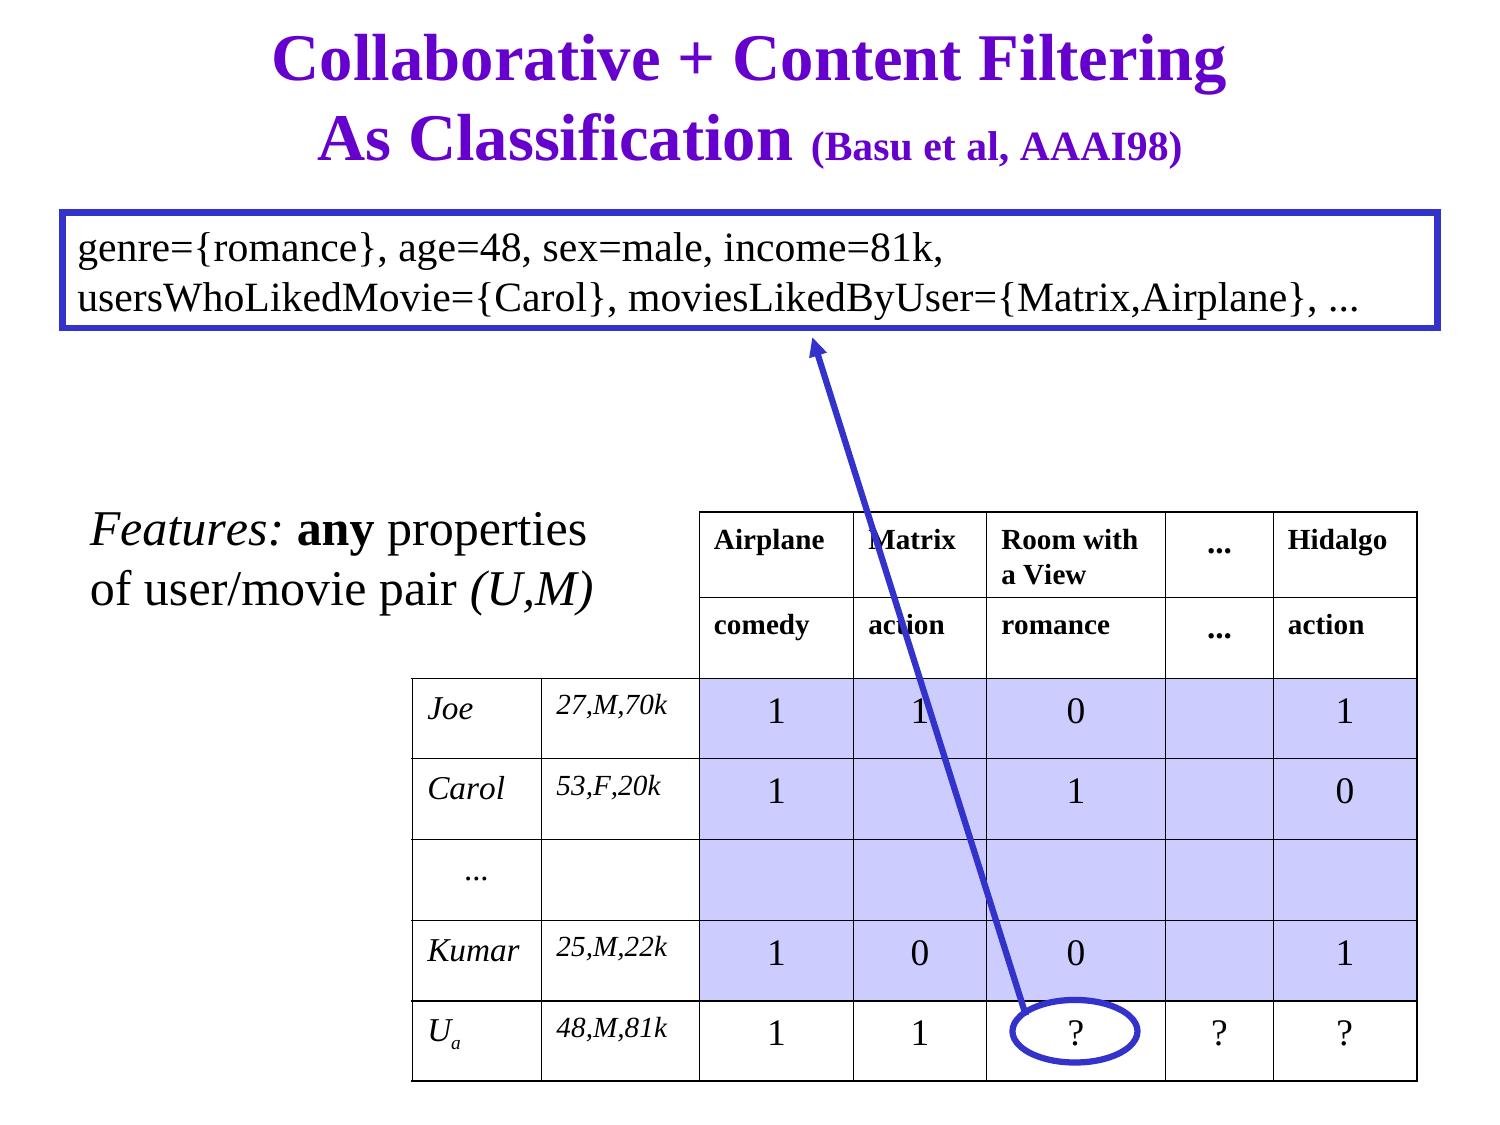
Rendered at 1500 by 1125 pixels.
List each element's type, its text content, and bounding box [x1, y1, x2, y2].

table_header ... [1166, 513, 1273, 597]
table_cell 1 [700, 759, 853, 839]
table_cell 1 [854, 679, 941, 758]
table_header [638, 512, 699, 598]
table_cell 1 [700, 679, 853, 758]
table_cell [413, 623, 542, 678]
table_header Airplane [700, 513, 853, 597]
table_cell romance [987, 598, 1165, 678]
table_cell 0 [854, 921, 986, 1000]
table_cell [1166, 921, 1273, 1000]
table_cell [987, 906, 992, 920]
table_cell [700, 840, 853, 920]
table_cell [1166, 759, 1273, 839]
table_cell ? [987, 1002, 1165, 1080]
table_cell 0 [987, 679, 1165, 758]
table_header Hidalgo [1274, 513, 1416, 597]
table_cell 0 [1000, 921, 1165, 1000]
table_cell [1166, 679, 1273, 758]
table_cell Ua [413, 1002, 541, 1080]
table_cell Carol [413, 759, 541, 839]
table_cell [1166, 840, 1273, 920]
table_cell Kumar [413, 921, 541, 1000]
table_cell [949, 759, 986, 839]
table_cell comedy [700, 598, 853, 678]
table_cell 27,M,70k [542, 679, 699, 758]
table_cell [854, 840, 986, 920]
table_cell 1 [924, 679, 986, 758]
table_header Room with a View [987, 513, 1165, 597]
title Collaborative + Content Filtering As Classification (Basu et al, AAAI98) [112, 0, 1388, 188]
table_cell ? [1274, 1002, 1416, 1080]
table_cell 1 [1274, 679, 1416, 758]
text_box genre={romance}, age=48, sex=male, income=81k, usersWhoLikedMovie={Carol}, moviesLikedByUser={Matrix,Airplane}, ... [62, 212, 1438, 328]
table_cell 0 [1274, 759, 1416, 839]
table_cell [1274, 840, 1416, 920]
table_cell ? [1026, 1002, 1037, 1007]
table_cell 1 [700, 1002, 853, 1080]
table_cell ? [1166, 1002, 1273, 1080]
table_cell [542, 598, 699, 678]
table_cell [975, 840, 986, 875]
table_header Matrix [854, 513, 890, 597]
table_cell 1 [854, 1002, 986, 1080]
table_cell action [1274, 598, 1416, 678]
table_cell [854, 759, 966, 839]
text_box Features: any properties of user/movie pair (U,M) [74, 487, 638, 623]
table_cell action [899, 598, 986, 678]
table_cell ... [413, 840, 541, 920]
table_cell [987, 840, 1165, 920]
table_cell ? [1016, 1004, 1134, 1059]
table_cell 0 [987, 921, 1017, 1000]
table_cell Joe [413, 679, 541, 758]
table_header Matrix [872, 513, 986, 597]
table_cell ... [1166, 598, 1273, 678]
table_cell 25,M,22k [542, 921, 699, 1000]
table_cell [542, 840, 699, 920]
table_cell 1 [987, 759, 1165, 839]
table_cell 1 [700, 921, 853, 1000]
table_cell 48,M,81k [542, 1002, 699, 1080]
table_cell action [854, 598, 916, 678]
table_cell 1 [1274, 921, 1416, 1000]
table_cell 53,F,20k [542, 759, 699, 839]
